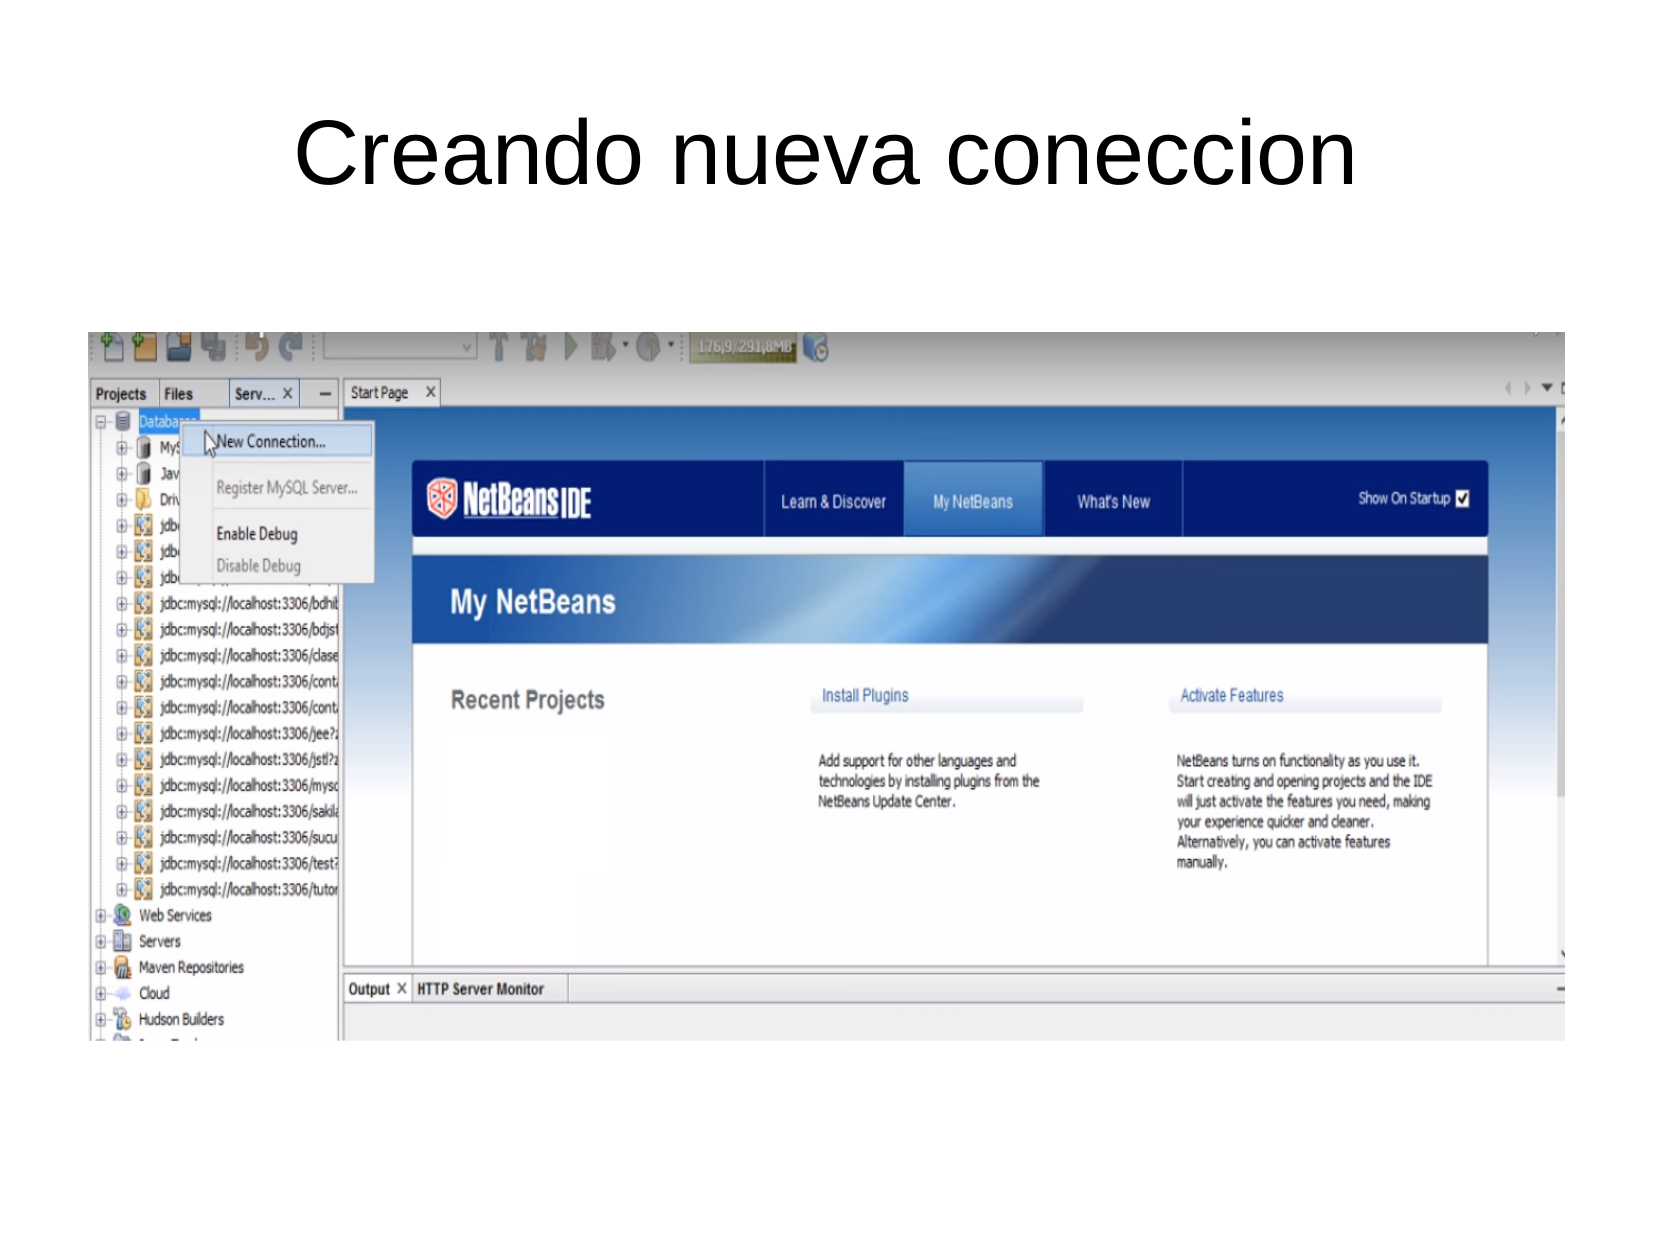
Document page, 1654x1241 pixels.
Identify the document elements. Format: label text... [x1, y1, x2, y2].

title Creando nueva coneccion [82, 49, 1571, 257]
picture [88, 332, 1565, 1093]
